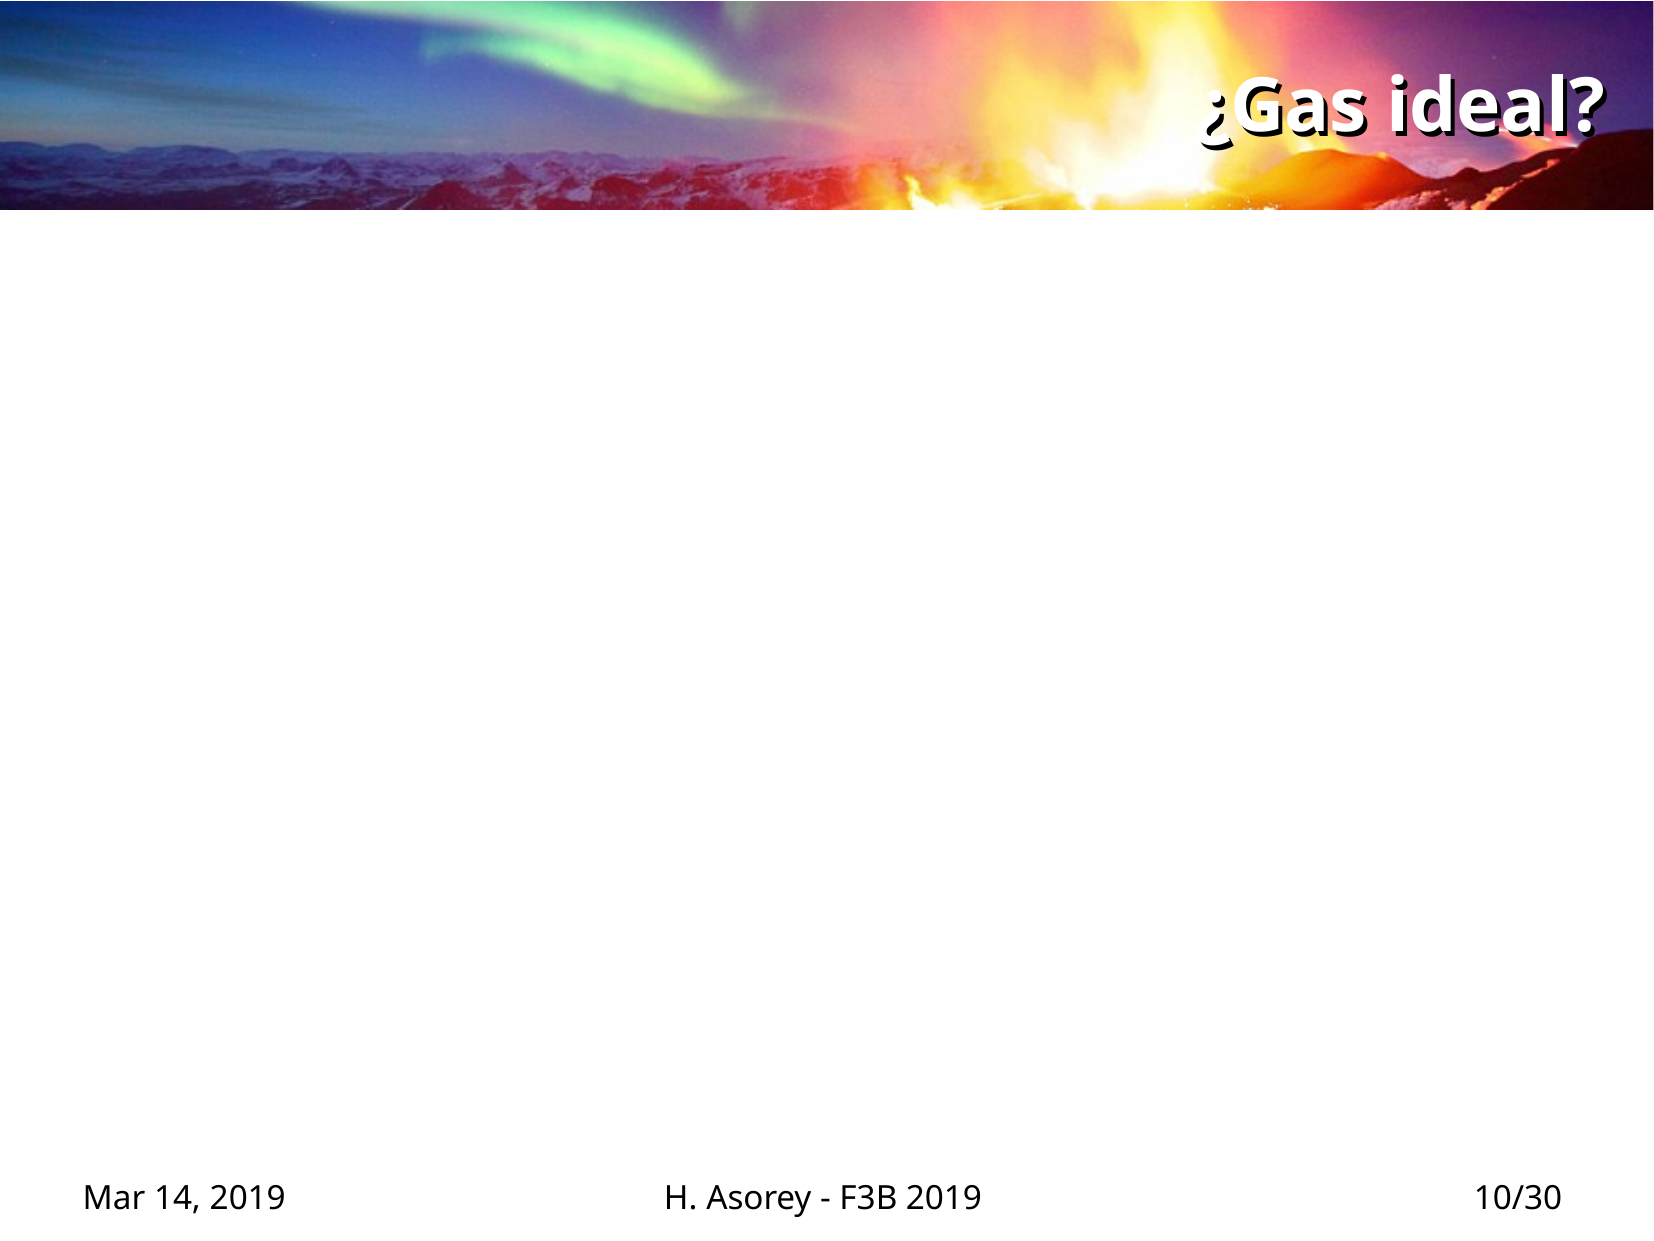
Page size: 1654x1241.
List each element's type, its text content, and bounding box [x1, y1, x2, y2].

title ¿Gas ideal? [45, 15, 1606, 191]
picture [0, 1, 1654, 210]
